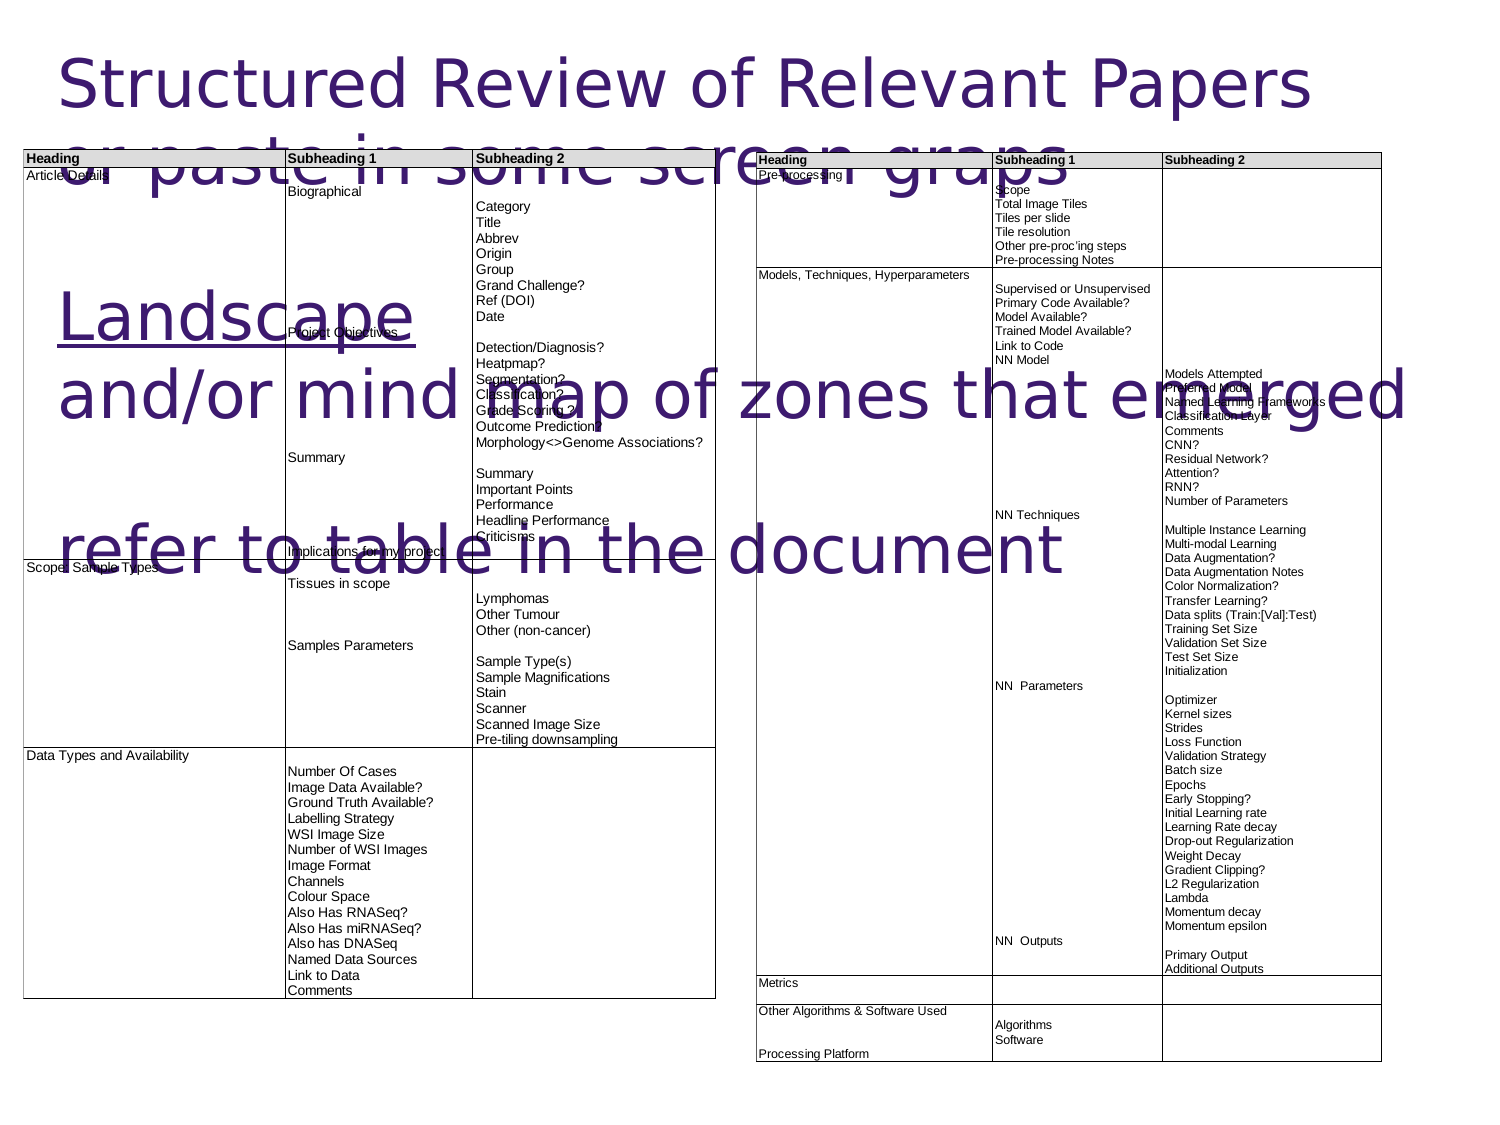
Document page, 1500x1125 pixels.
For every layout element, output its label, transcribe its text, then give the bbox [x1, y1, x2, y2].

picture [23, 149, 718, 1002]
picture [756, 152, 1384, 1064]
title Structured Review of Relevant Papers or paste in some screen-graps Landscape and/or mind map of zones that emerged refer to table in the document [57, 45, 1459, 590]
